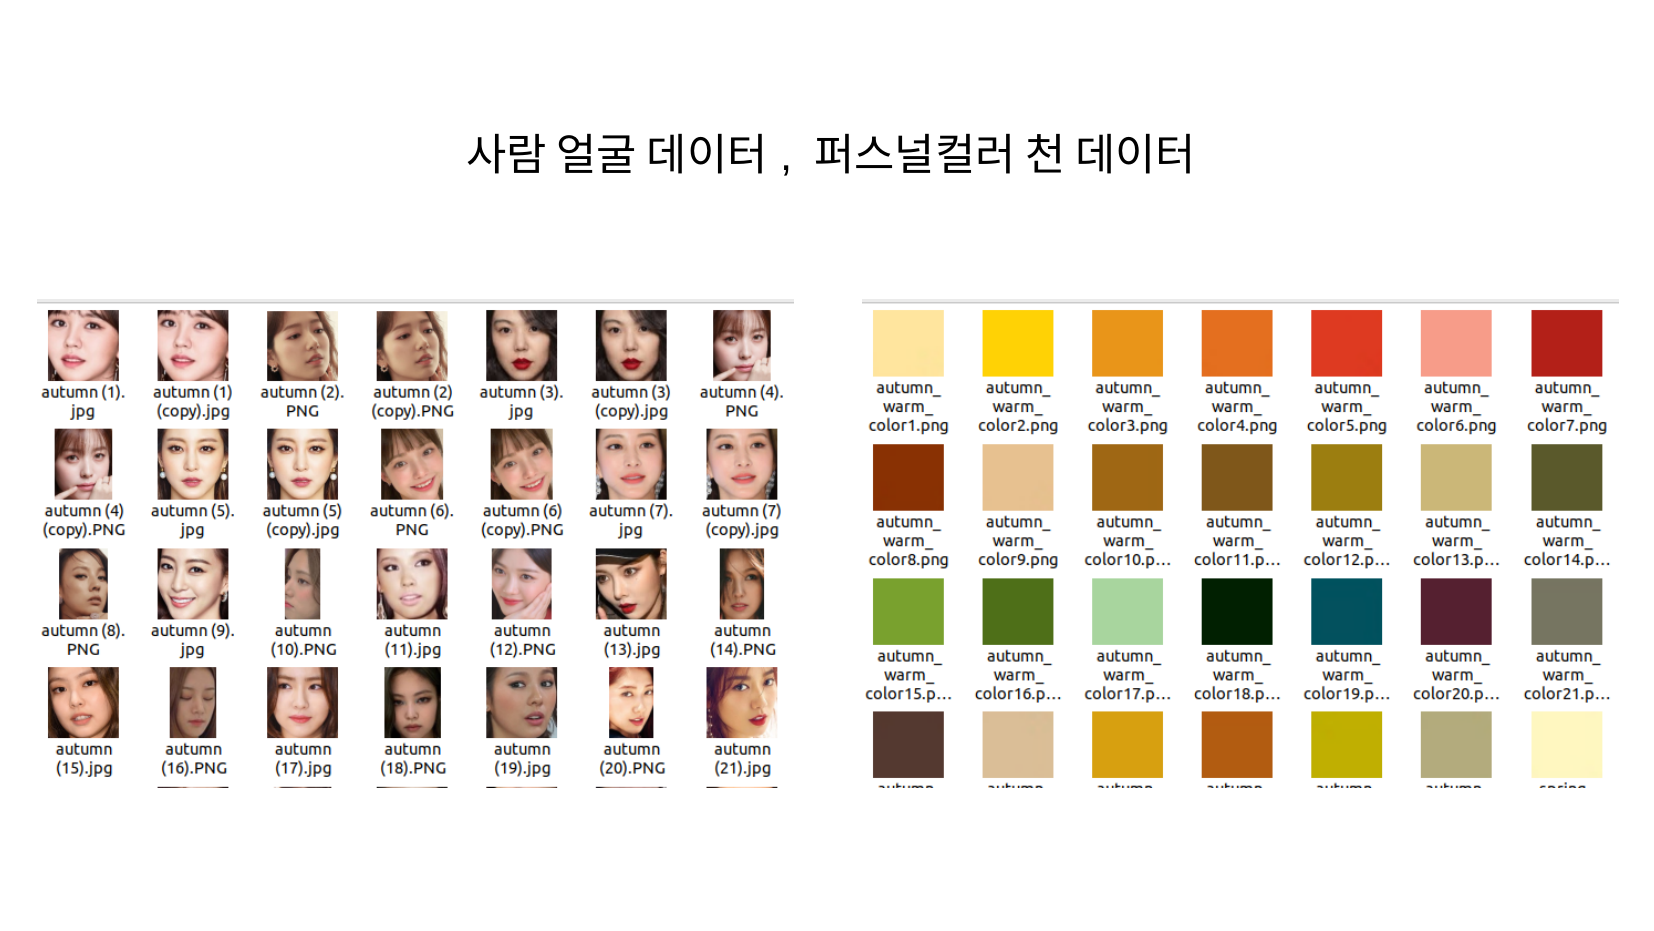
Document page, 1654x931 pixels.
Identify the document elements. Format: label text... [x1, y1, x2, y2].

picture [862, 299, 1619, 788]
picture [37, 299, 794, 788]
text_box 사람 얼굴 데이터, 퍼스널컬러 천 데이터 [337, 37, 1325, 315]
